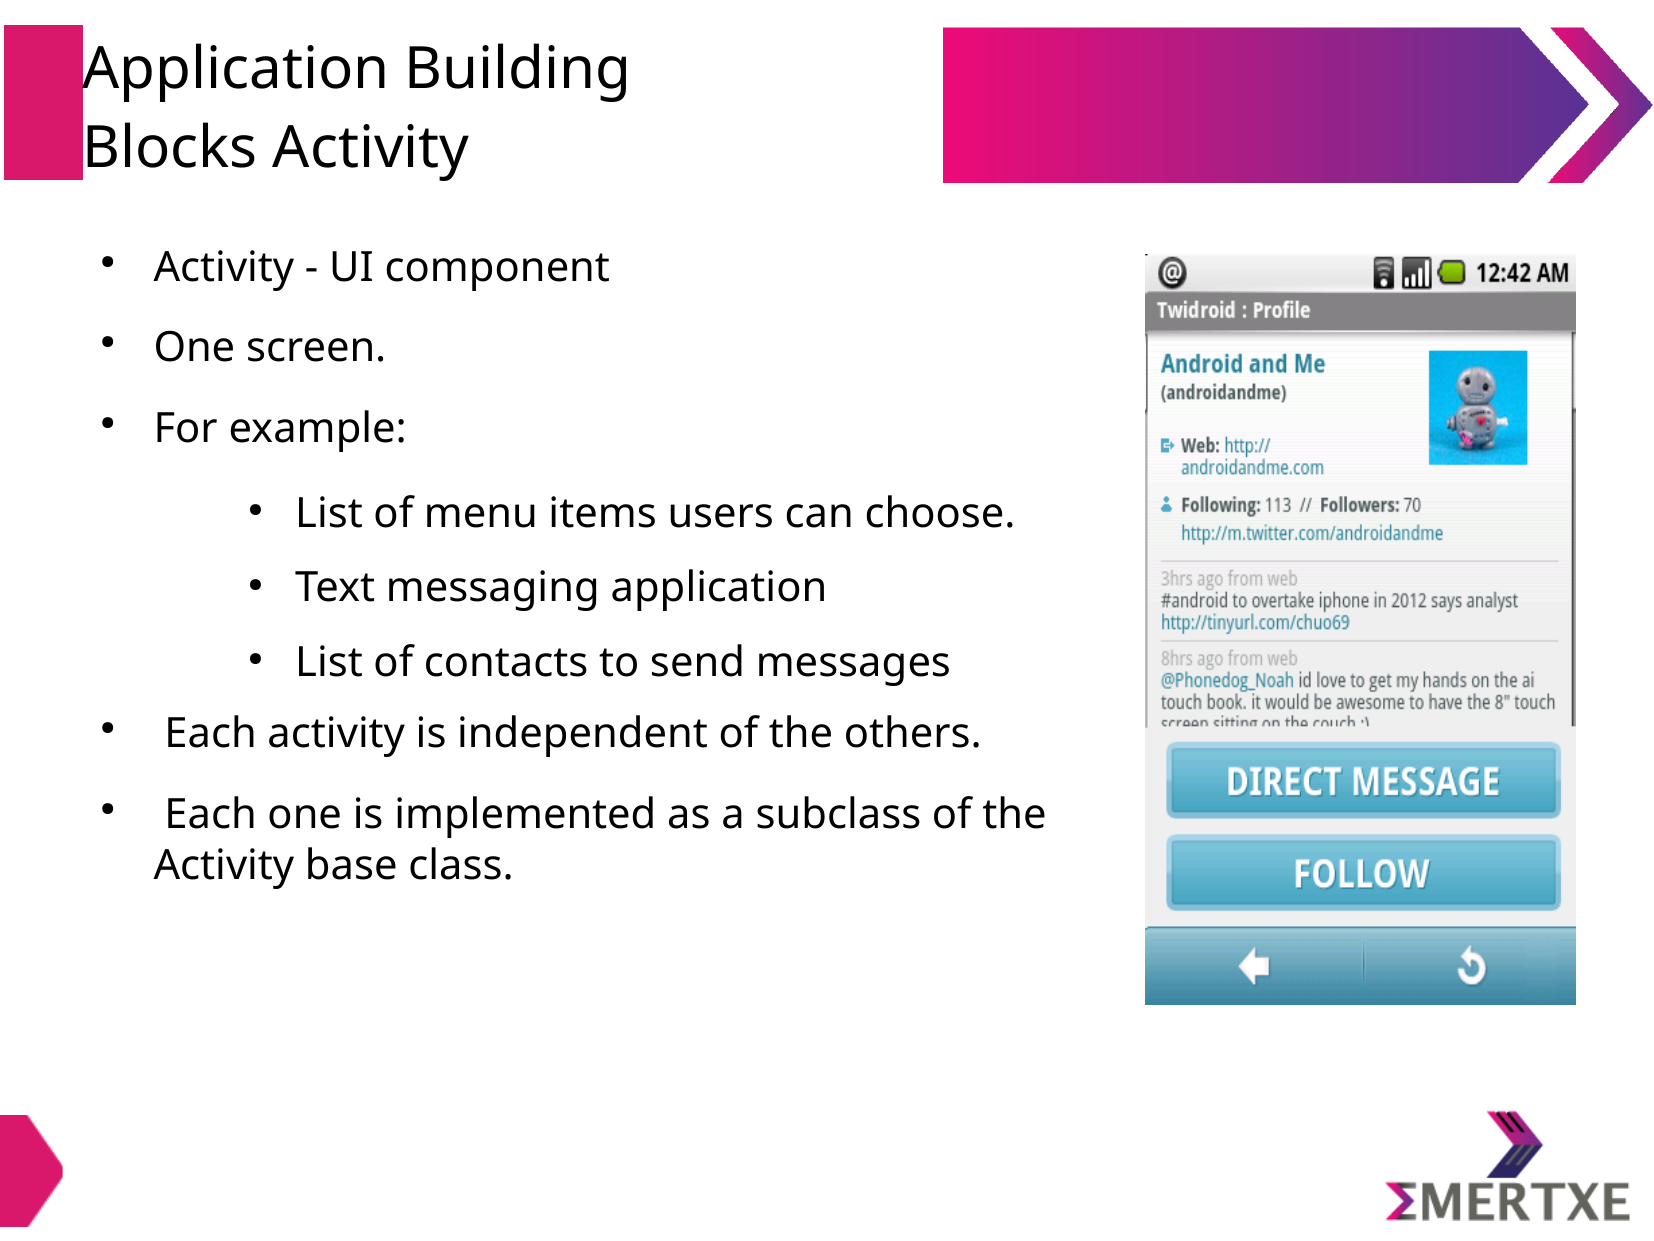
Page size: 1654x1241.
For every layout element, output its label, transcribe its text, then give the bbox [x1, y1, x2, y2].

title Application Building Blocks Activity [82, 2, 1571, 210]
list Activity - UI component One screen. For example: List of menu items users can choose. Text messaging application List of contacts to send messages Each activity is independent of the others. Each one is implemented as a subclass of the Activity base class. [82, 240, 1096, 1096]
picture [1571, 27, 1653, 183]
picture [1145, 254, 1576, 1006]
picture [1385, 1107, 1631, 1221]
